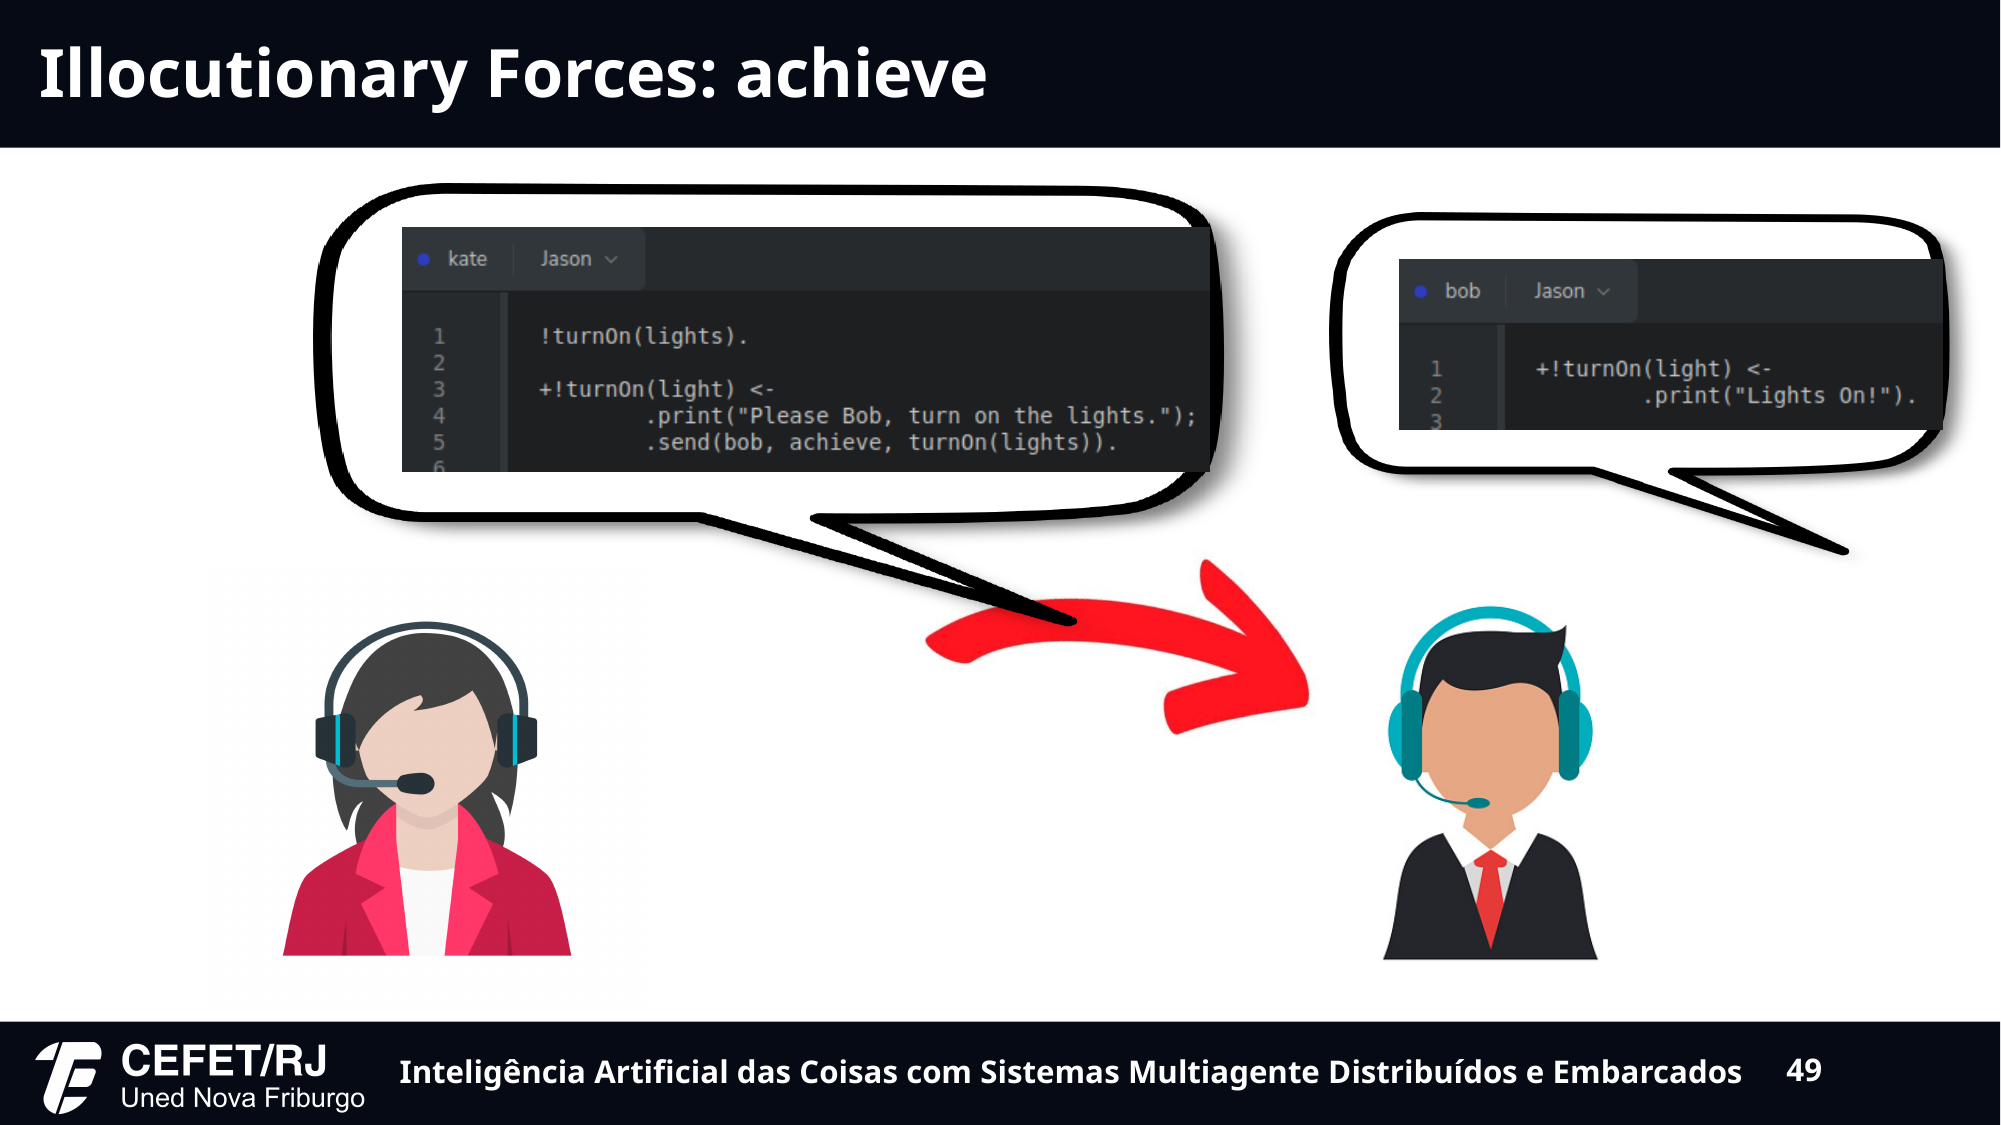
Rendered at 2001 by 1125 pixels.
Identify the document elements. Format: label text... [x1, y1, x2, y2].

text_box Illocutionary Forces: achieve [25, 23, 1999, 119]
picture [0, 183, 1980, 1125]
